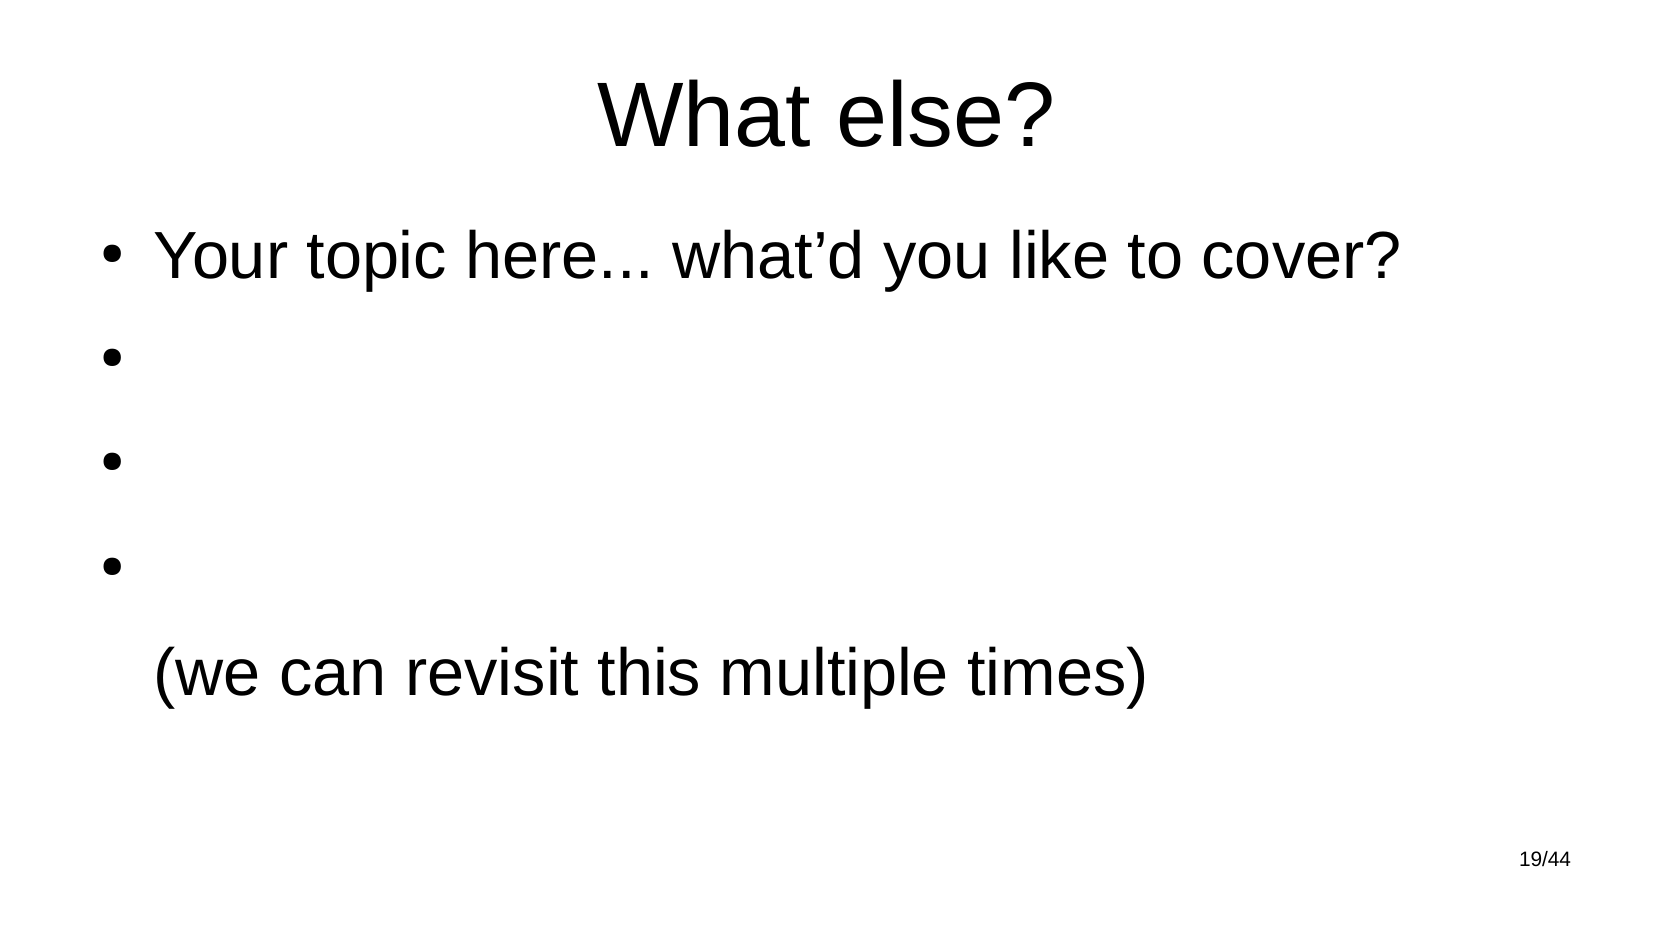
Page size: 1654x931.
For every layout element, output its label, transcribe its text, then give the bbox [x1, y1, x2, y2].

list Your topic here... what’d you like to cover? (we can revisit this multiple times) [82, 217, 1571, 758]
title What else? [82, 37, 1571, 193]
